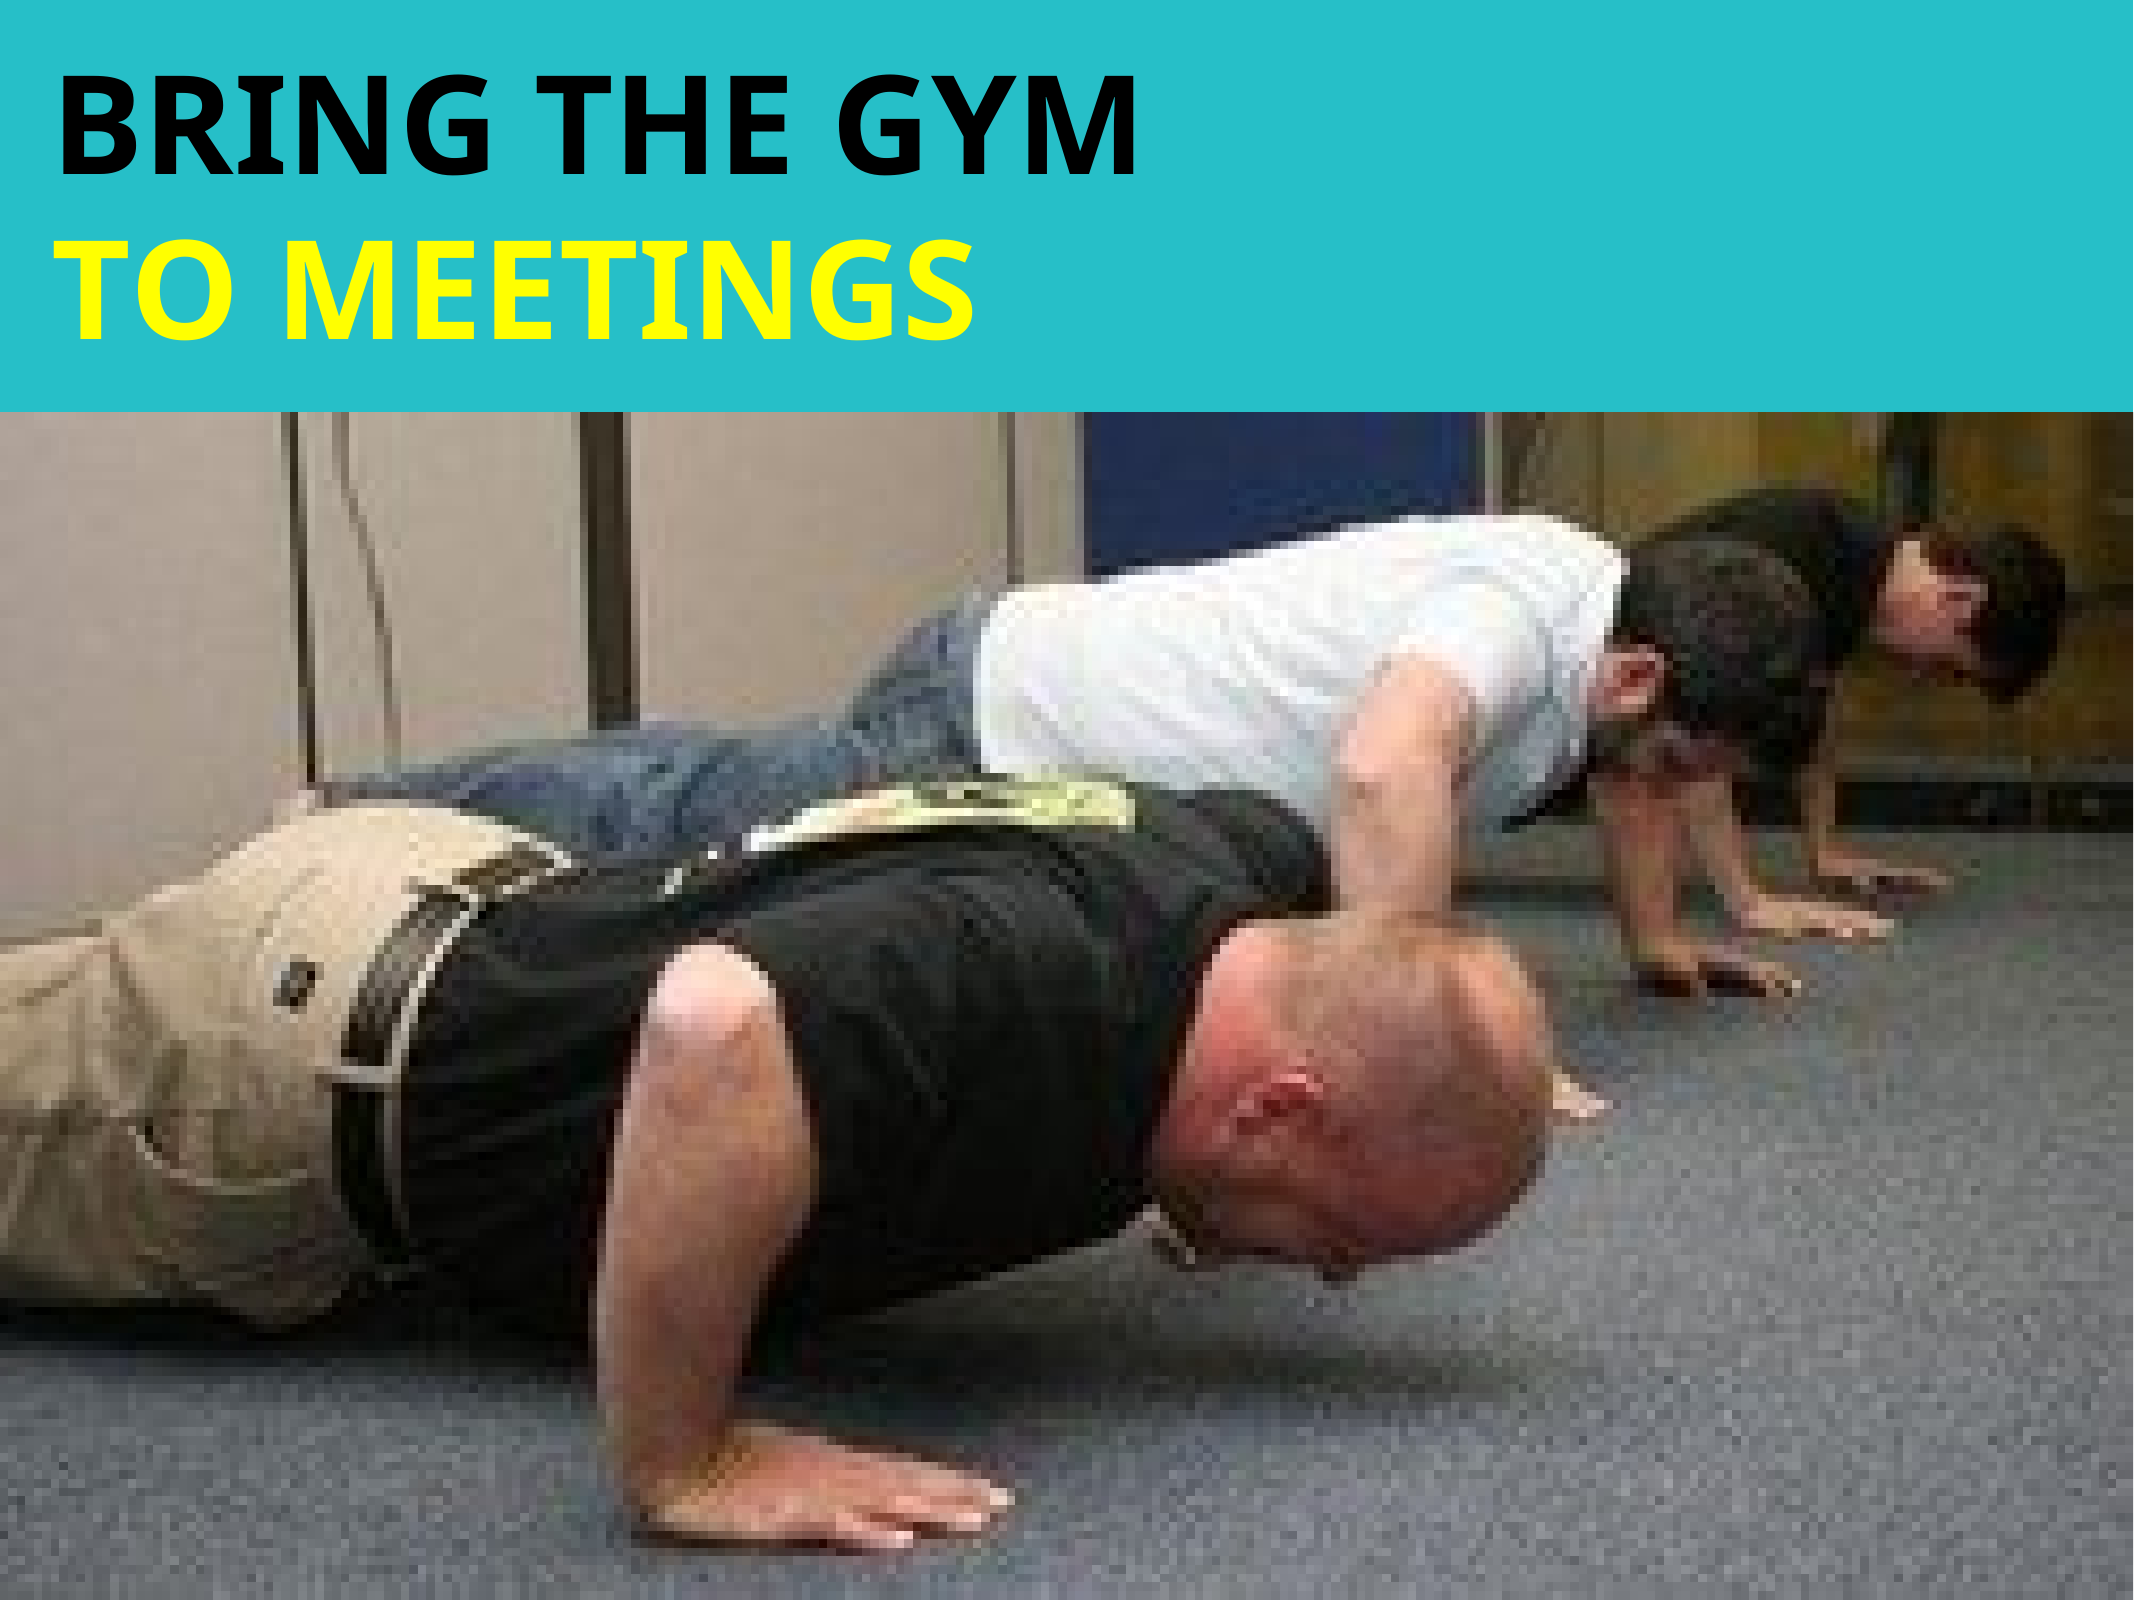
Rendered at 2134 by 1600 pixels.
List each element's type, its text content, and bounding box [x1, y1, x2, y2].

text_box BRING THE GYM TO MEETINGS [41, 37, 2134, 412]
picture [0, 412, 2134, 1600]
